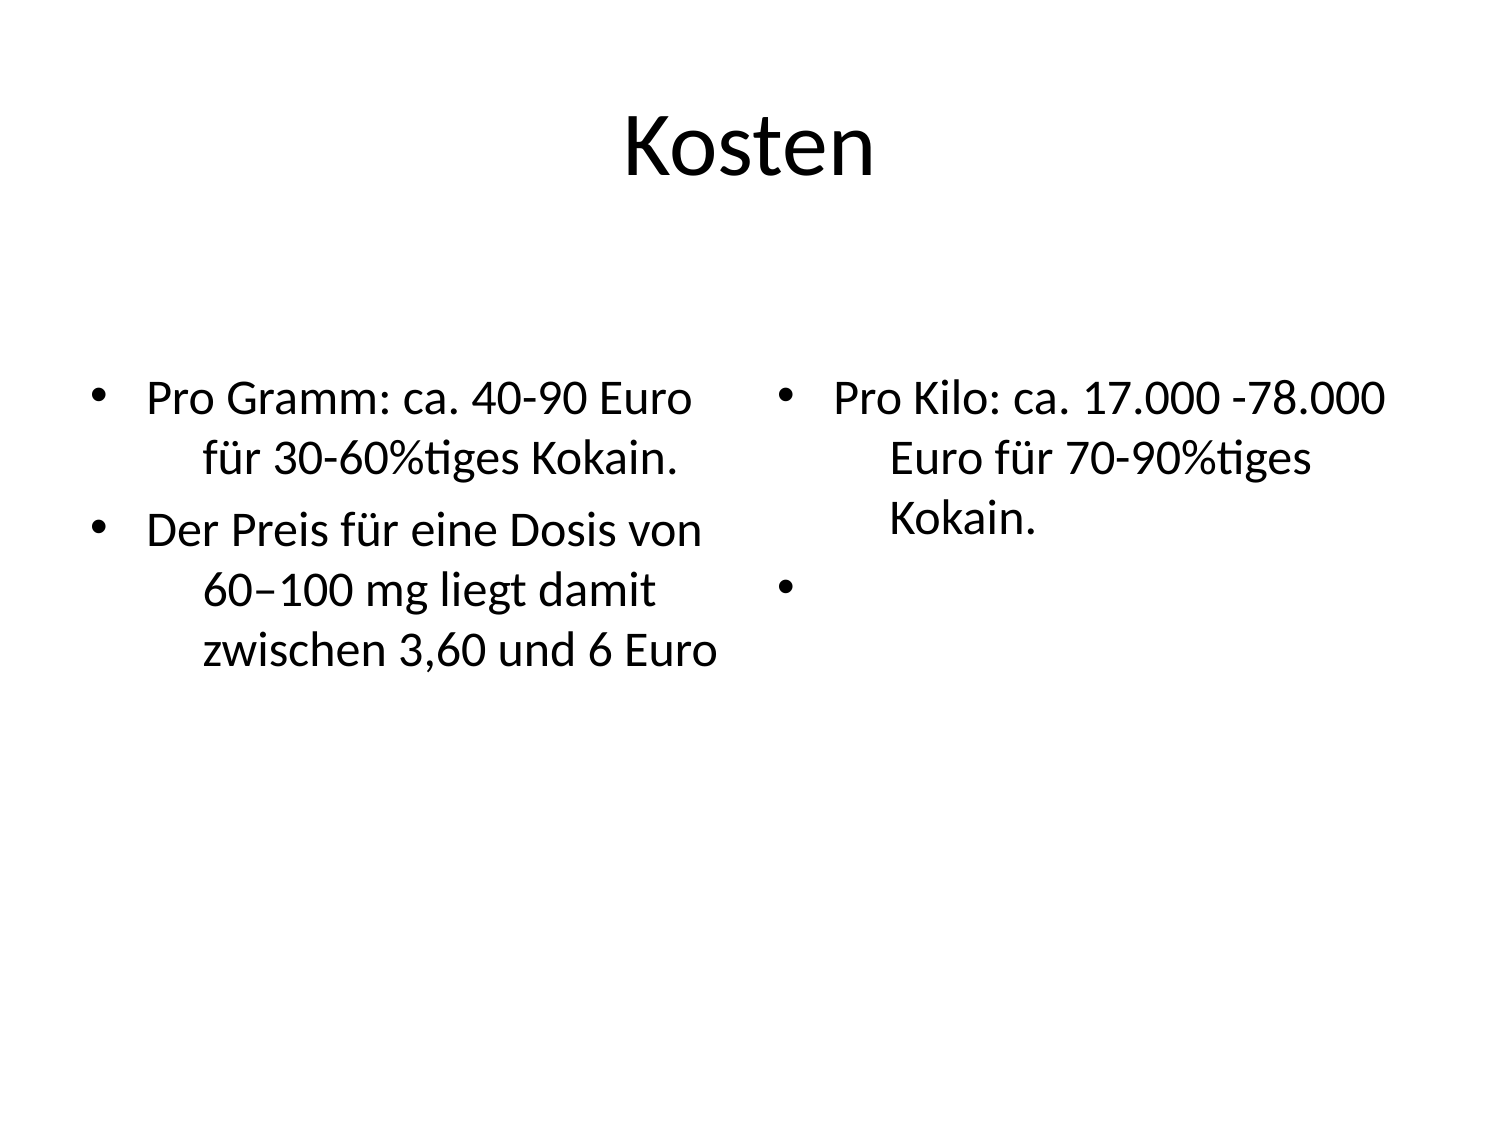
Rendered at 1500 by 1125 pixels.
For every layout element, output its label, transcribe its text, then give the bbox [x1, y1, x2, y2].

title Kosten [75, 45, 1426, 233]
list Pro Kilo: ca. 17.000 -78.000 Euro für 70-90%tiges Kokain. [761, 356, 1426, 1005]
list Pro Gramm: ca. 40-90 Euro für 30-60%tiges Kokain. Der Preis für eine Dosis von 60–100 mg liegt damit zwischen 3,60 und 6 Euro [75, 356, 738, 1005]
